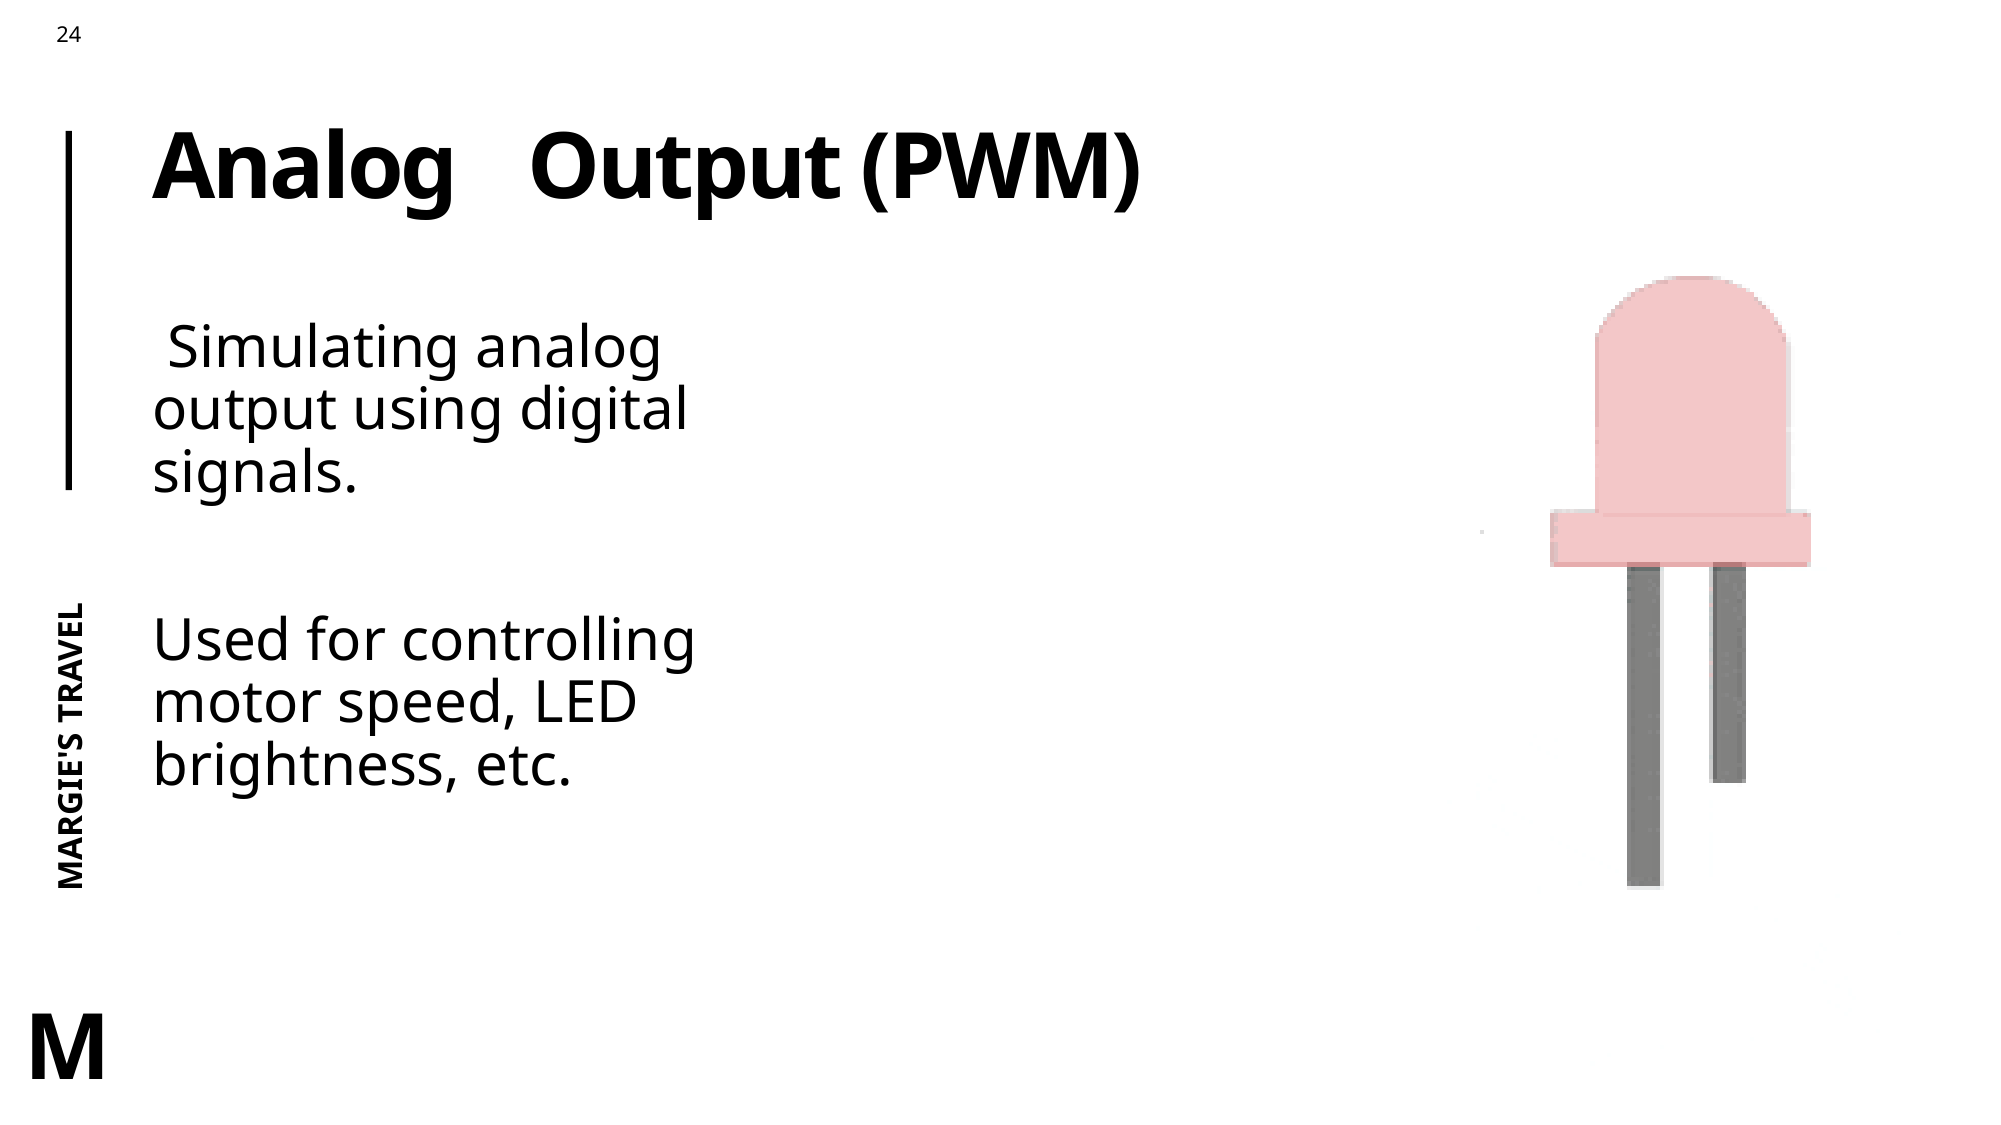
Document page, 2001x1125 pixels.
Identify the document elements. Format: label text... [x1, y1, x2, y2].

title Analog Output (PWM) [137, 59, 1863, 278]
list Simulating analog output using digital signals. Used for controlling motor speed, LED brightness, etc. [137, 309, 865, 1016]
picture [1421, 248, 1934, 1066]
